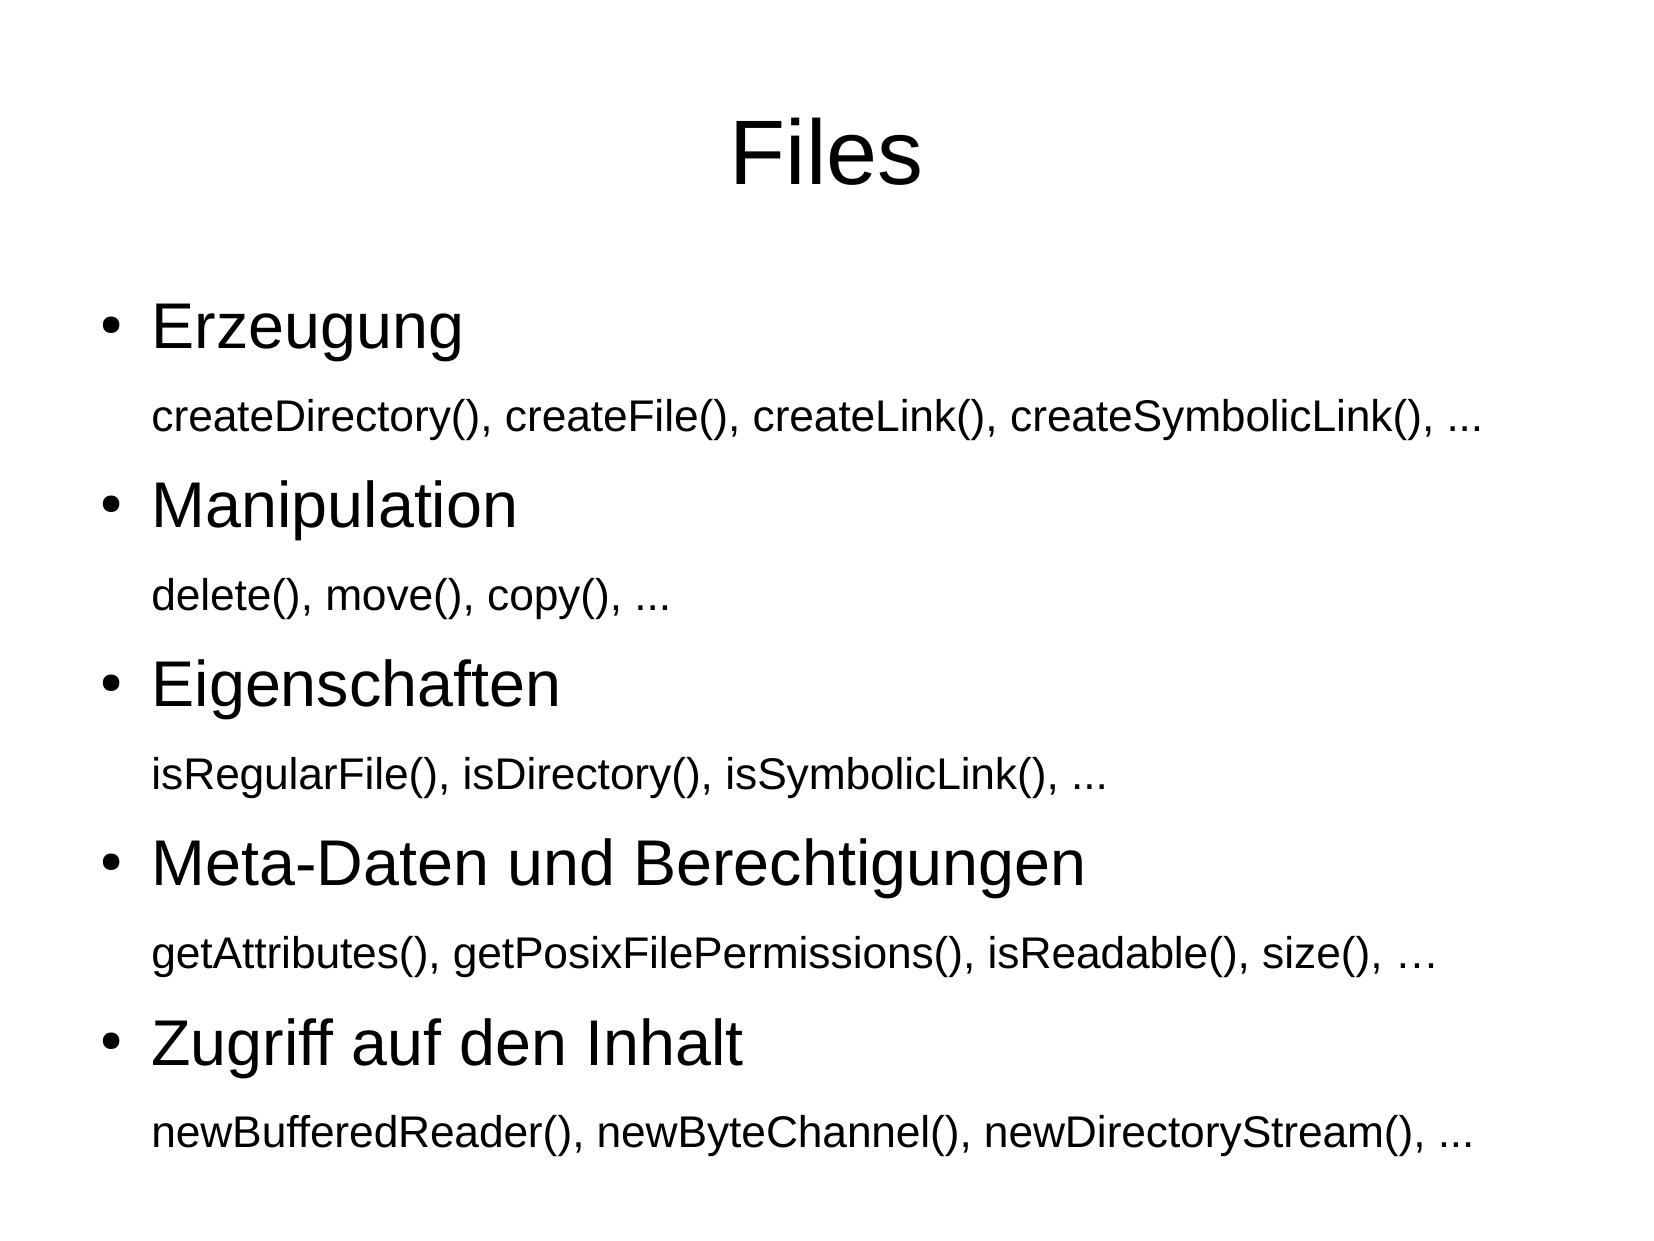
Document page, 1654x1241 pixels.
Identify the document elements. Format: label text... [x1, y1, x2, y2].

title Files [82, 49, 1571, 257]
list Erzeugung createDirectory(), createFile(), createLink(), createSymbolicLink(), ... Manipulation delete(), move(), copy(), ... Eigenschaften isRegularFile(), isDirectory(), isSymbolicLink(), ... Meta-Daten und Berechtigungen getAttributes(), getPosixFilePermissions(), isReadable(), size(), … Zugriff auf den Inhalt newBufferedReader(), newByteChannel(), newDirectoryStream(), ... [82, 290, 1571, 1158]
